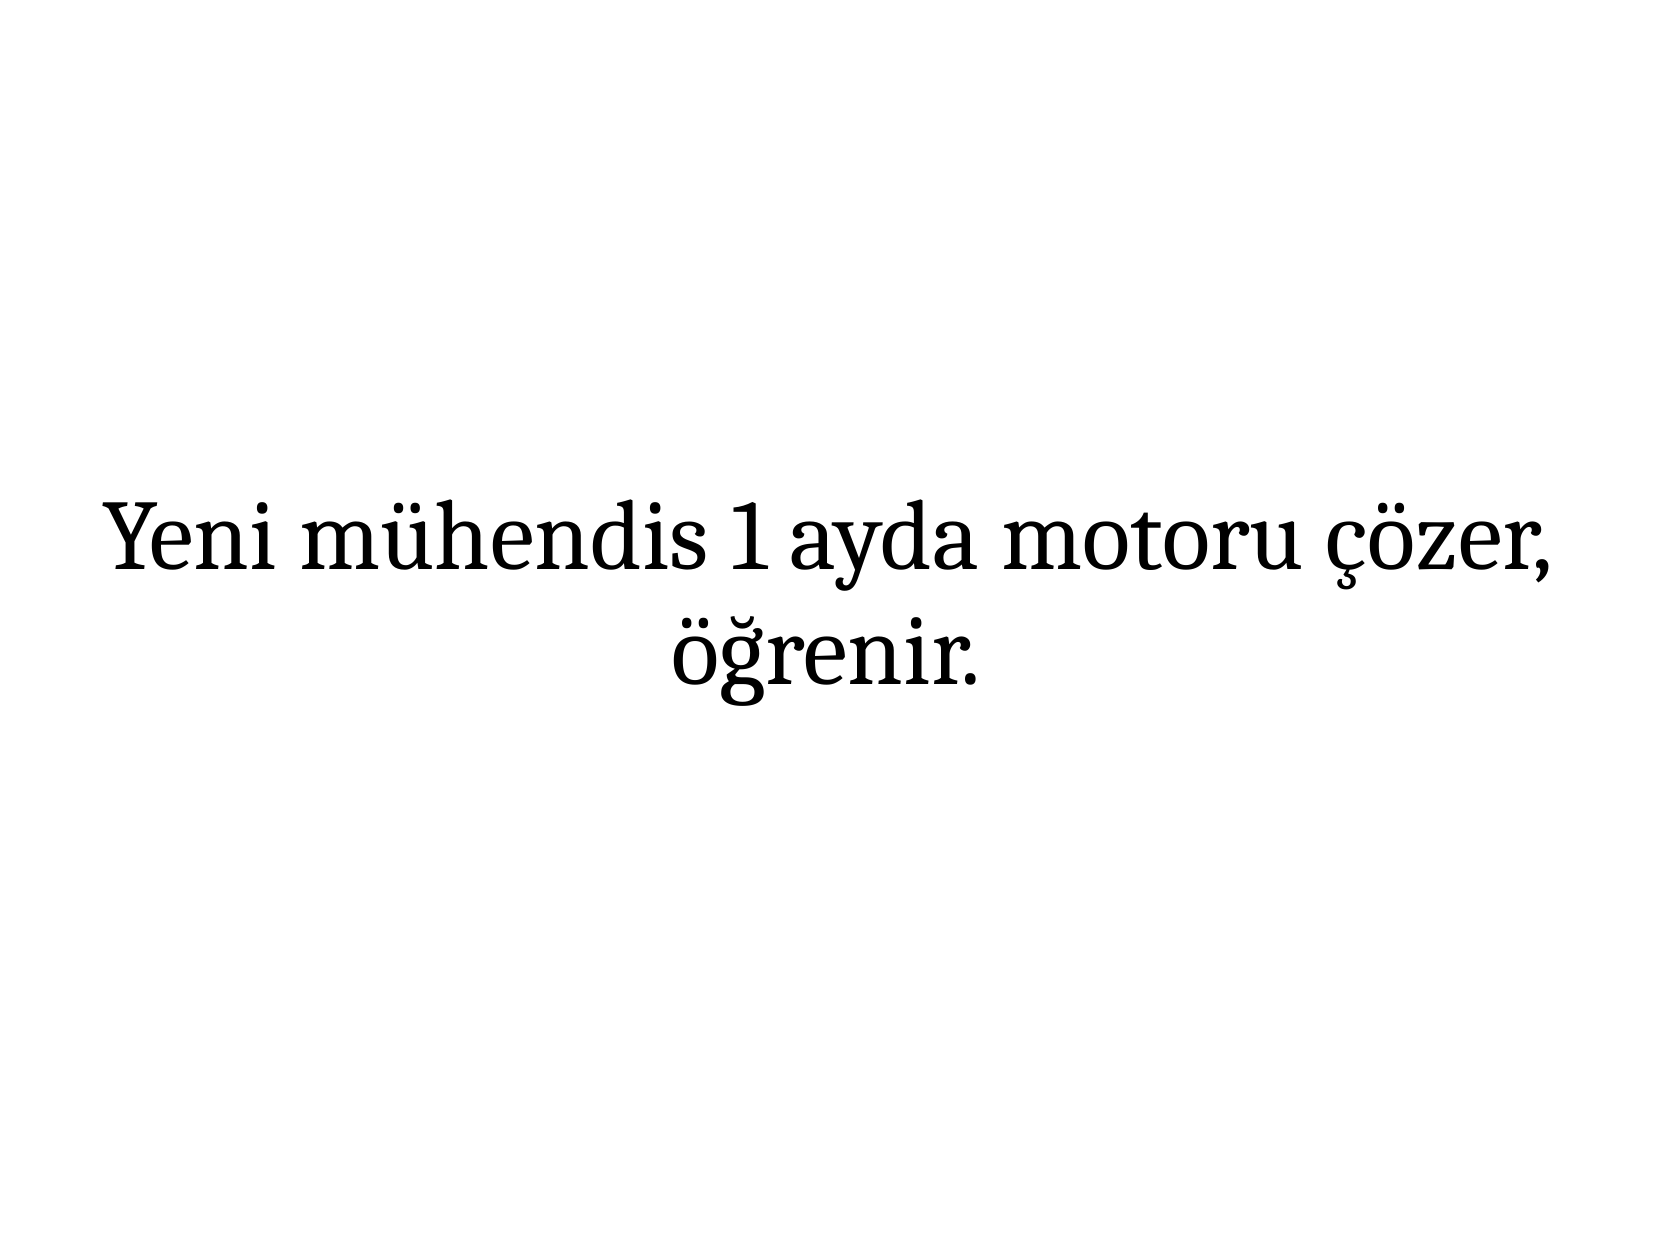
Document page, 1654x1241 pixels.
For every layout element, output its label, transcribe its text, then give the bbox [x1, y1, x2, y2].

title Yeni mühendis 1 ayda motoru çözer, öğrenir. [82, 281, 1571, 908]
